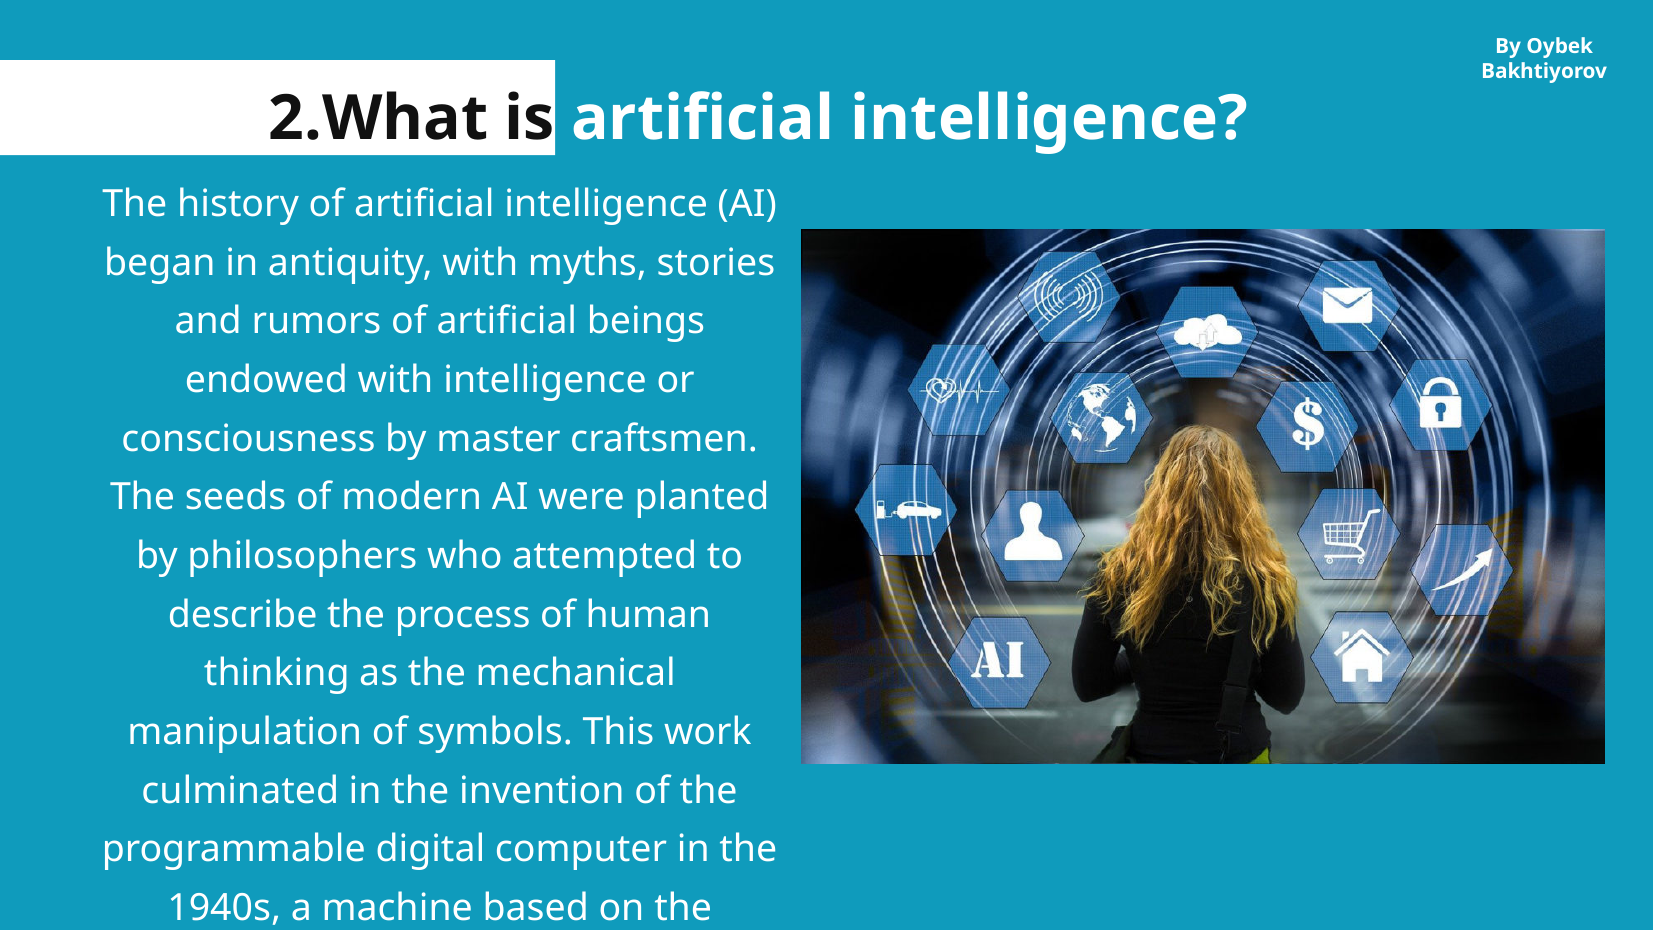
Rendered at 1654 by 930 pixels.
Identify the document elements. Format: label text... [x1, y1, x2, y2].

title 2.What is artificial intelligence? [268, 76, 1654, 153]
picture [802, 230, 1604, 763]
text_box The history of artificial intelligence (AI) began in antiquity, with myths, stories and rumors of artificial beings endowed with intelligence or consciousness by master craftsmen. The seeds of modern AI were planted by philosophers who attempted to describe the process of human thinking as the mechanical manipulation of symbols. This work culminated in the invention of the programmable digital computer in the 1940s, a machine based on the abstract essence of mathematical reasoning . [86, 161, 794, 828]
title By Oybek Bakhtiyorov [1435, 10, 1654, 104]
